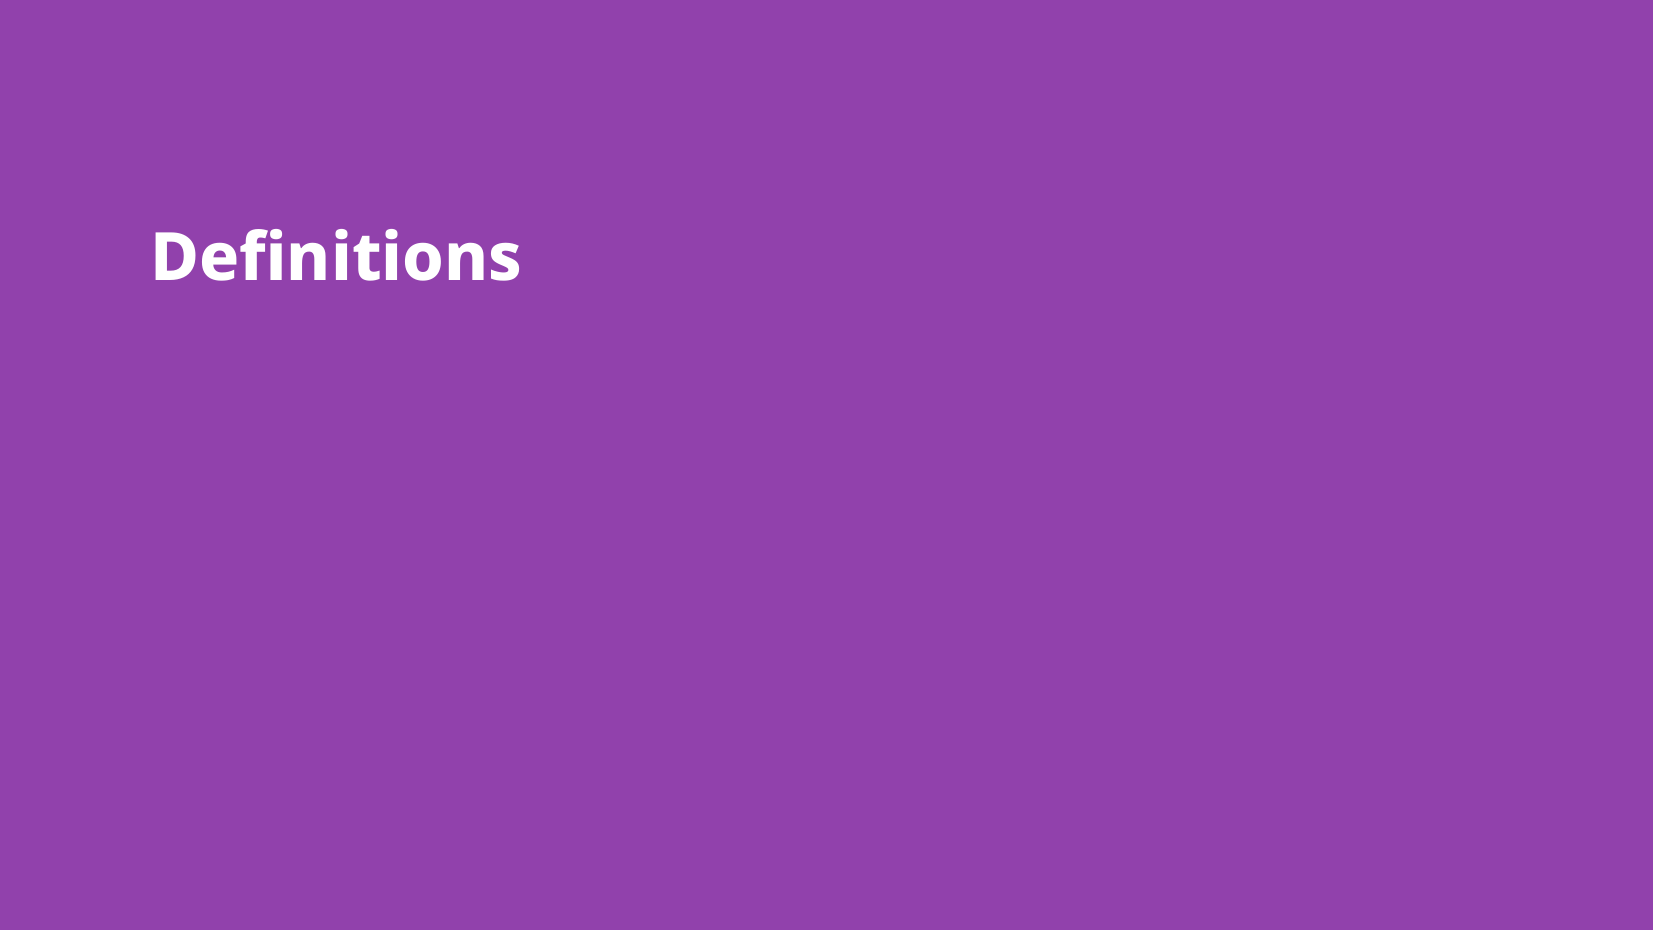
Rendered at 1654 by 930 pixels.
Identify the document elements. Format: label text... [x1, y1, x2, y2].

title Definitions [150, 144, 1501, 301]
